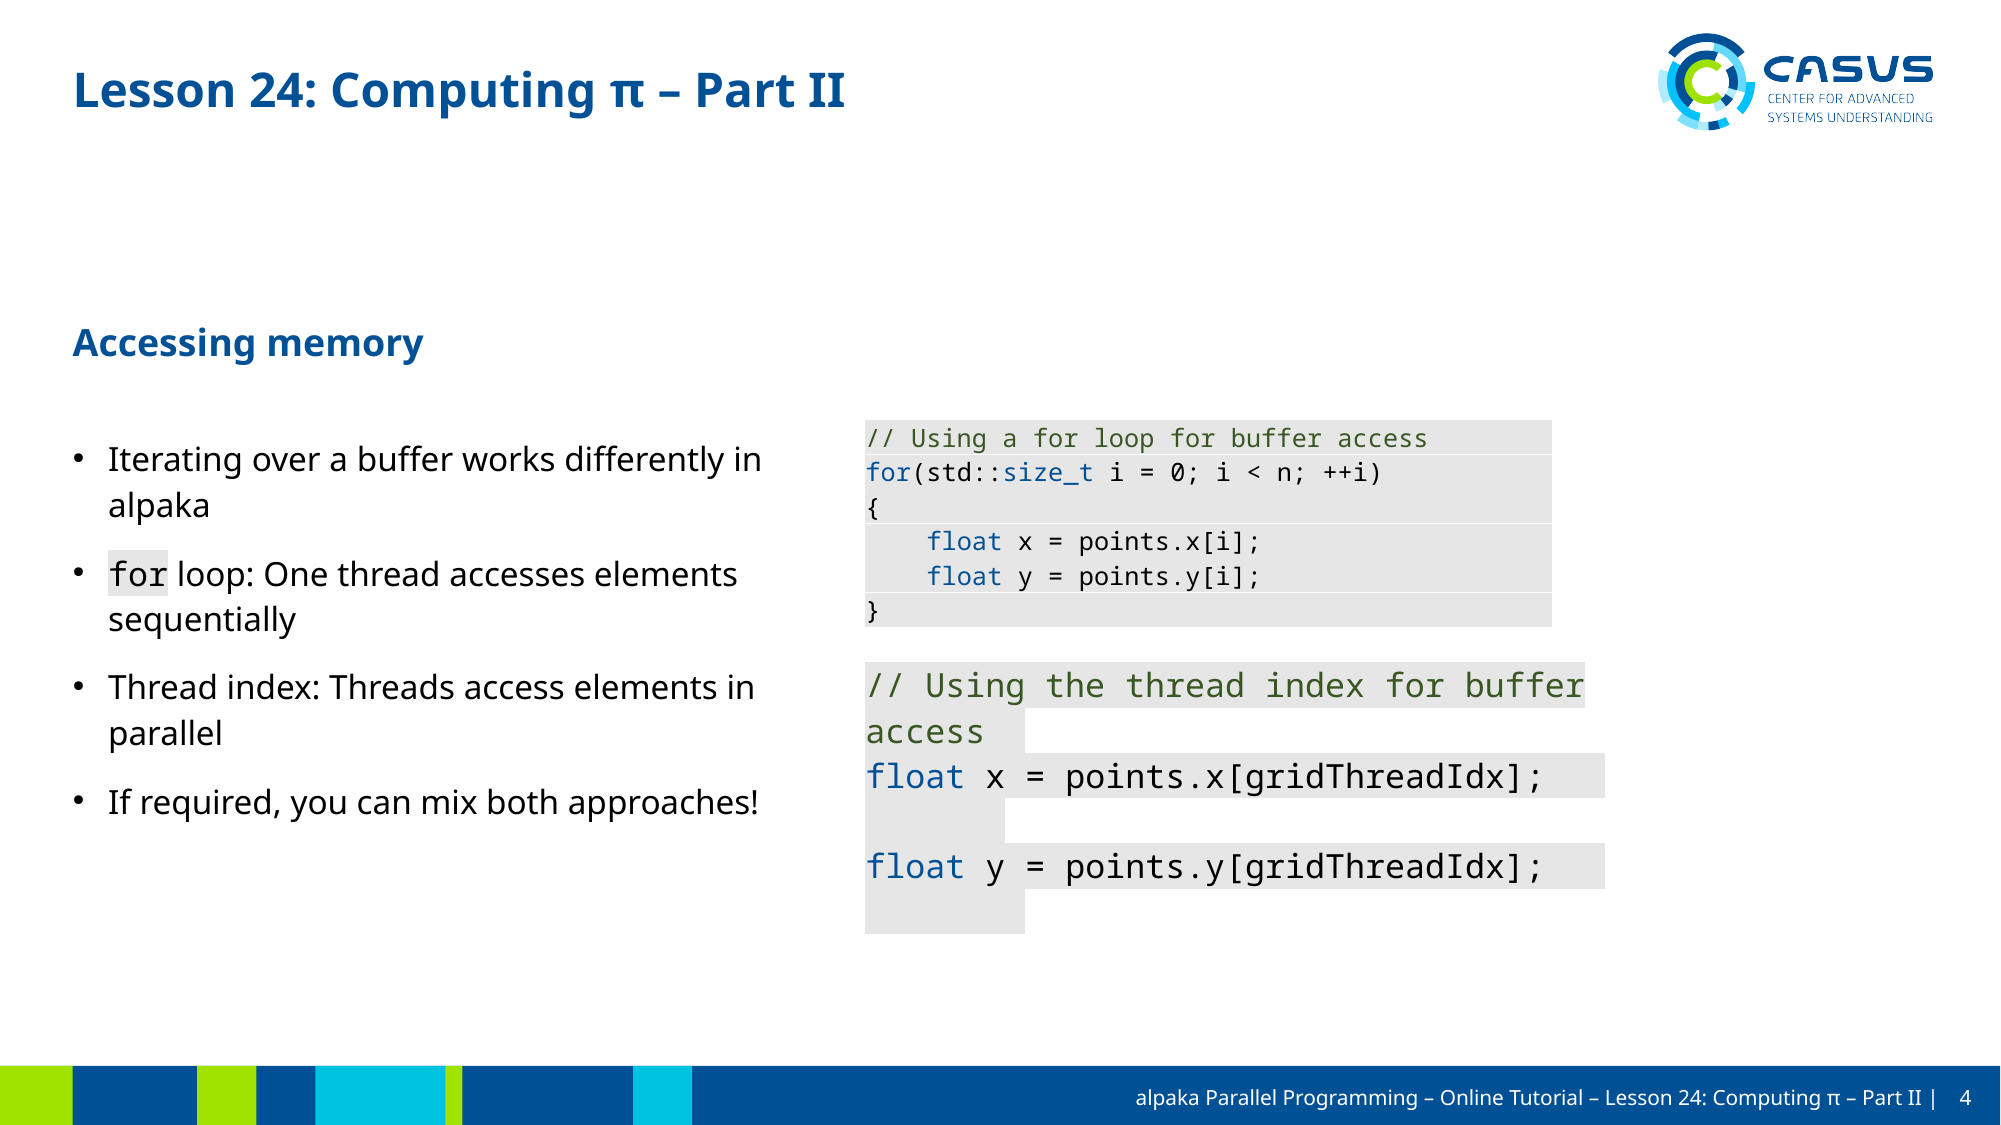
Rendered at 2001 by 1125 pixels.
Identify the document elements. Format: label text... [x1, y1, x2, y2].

picture [1658, 33, 1933, 131]
list Accessing memory Iterating over a buffer works differently in alpaka for loop: One thread accesses elements sequentially Thread index: Threads access elements in parallel If required, you can mix both approaches! [72, 316, 828, 979]
list // Using the thread index for buffer access float x = points.x[gridThreadIdx]; float y = points.y[gridThreadIdx]; [865, 662, 1621, 979]
list // Using a for loop for buffer access for(std::size_t i = 0; i < n; ++i) { float x = points.x[i]; float y = points.y[i]; } [865, 316, 1621, 633]
title Lesson 24: Computing π – Part II [72, 54, 1620, 123]
